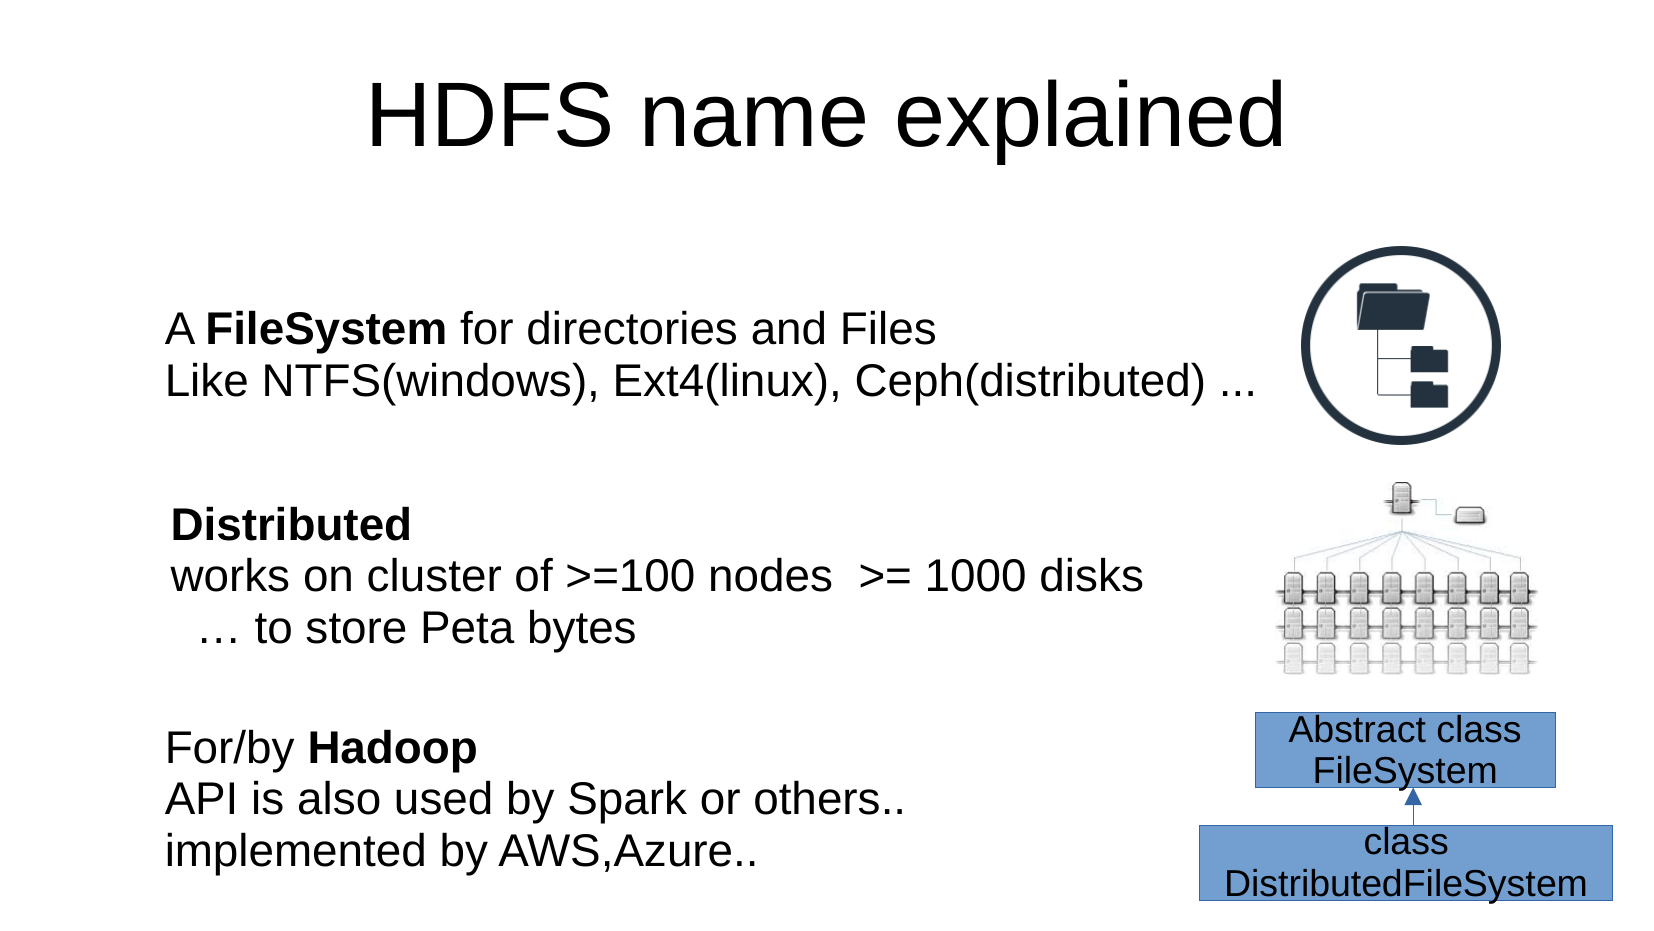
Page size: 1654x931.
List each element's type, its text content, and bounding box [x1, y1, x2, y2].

picture [1301, 246, 1501, 445]
text_box A FileSystem for directories and Files Like NTFS(windows), Ext4(linux), Ceph(distributed) ... [150, 295, 1273, 414]
title HDFS name explained [82, 37, 1571, 193]
text_box class DistributedFileSystem [1199, 825, 1613, 901]
text_box For/by Hadoop API is also used by Spark or others.. implemented by AWS,Azure.. [150, 714, 935, 884]
picture [1275, 482, 1538, 676]
text_box Abstract class FileSystem [1255, 712, 1556, 788]
text_box Distributed works on cluster of >=100 nodes >= 1000 disks … to store Peta bytes [155, 491, 1160, 661]
